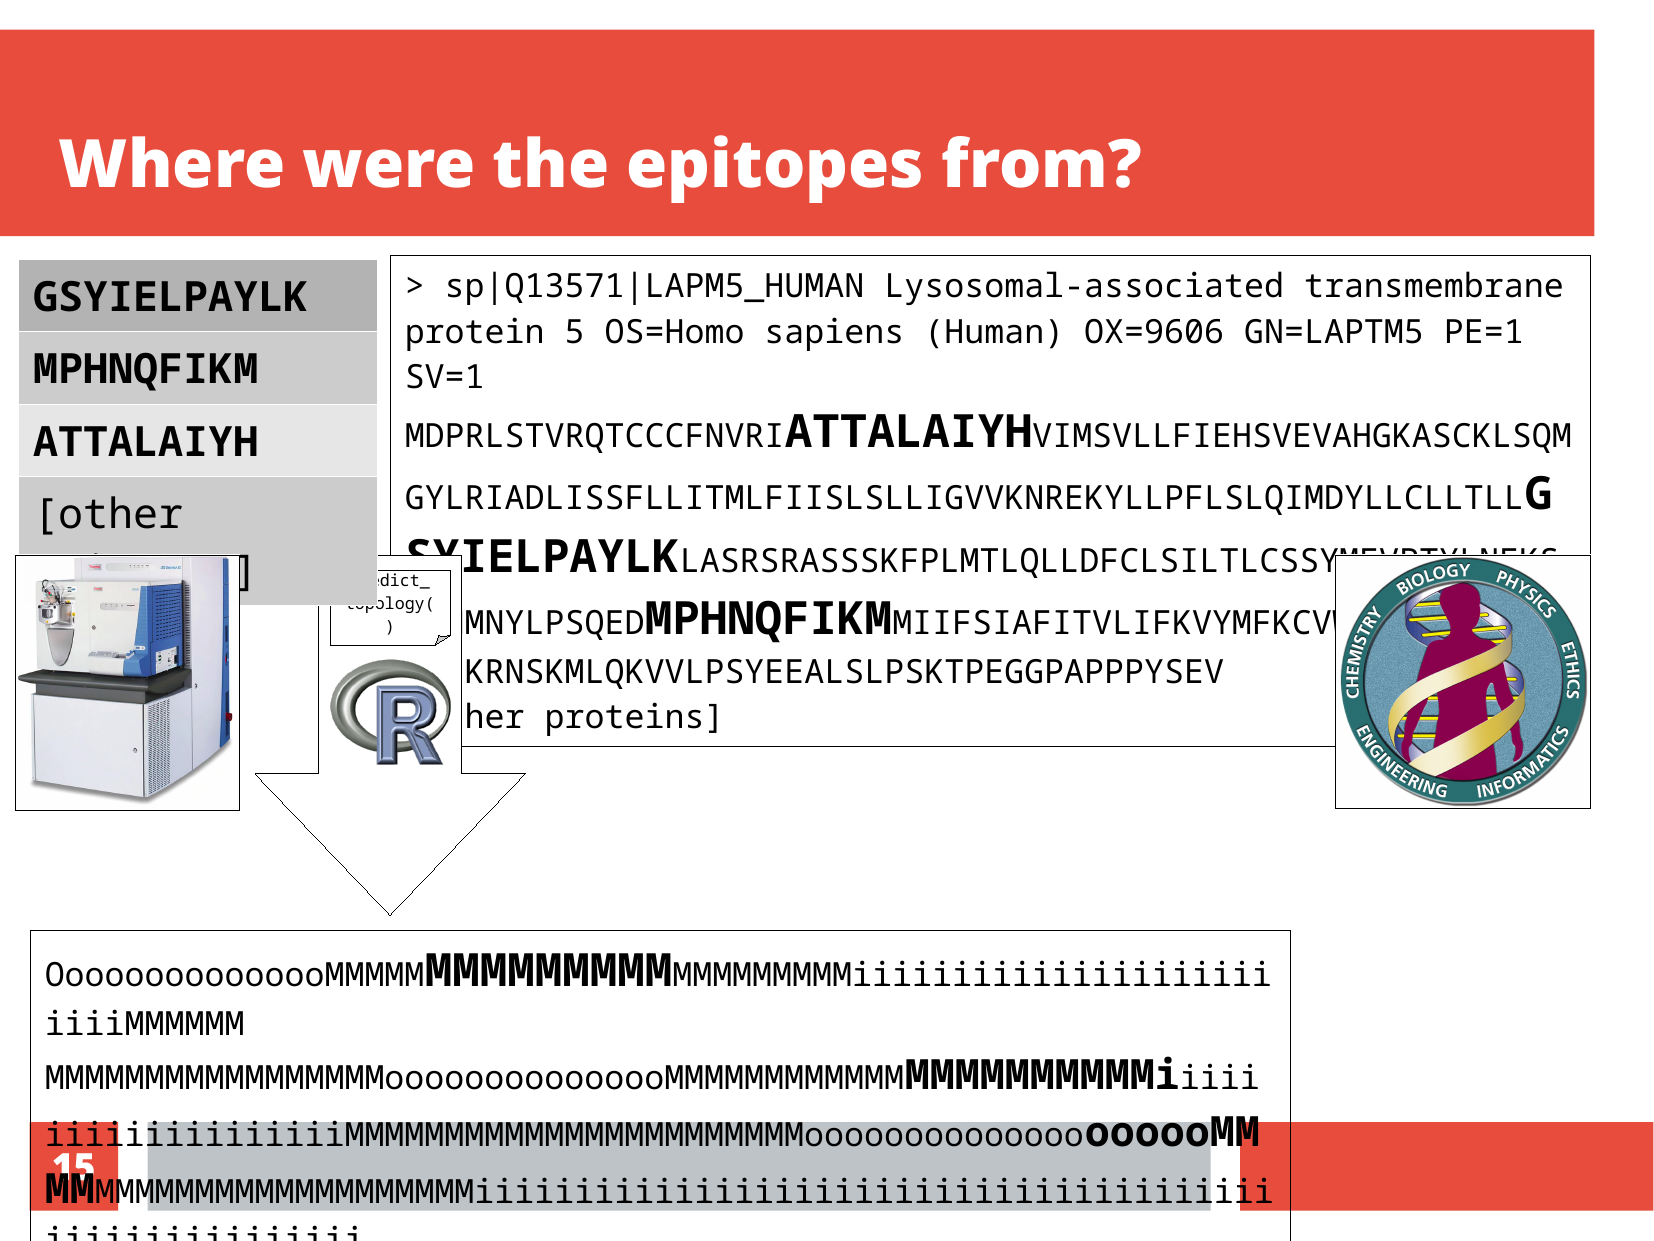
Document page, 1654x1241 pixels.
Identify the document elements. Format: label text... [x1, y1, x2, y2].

table_cell [other epitopes] [19, 477, 377, 605]
text_box OoooooooooooooMMMMMMMMMMMMMMMMMMMMMMMiiiiiiiiiiiiiiiiiiiiiiiiiMMMMMM MMMMMMMMMMMMMMMMMooooooooooooooMMMMMMMMMMMMMMMMMMMMMMiiiiiiiiiiiiiiiiiiiiMMMMMMMMMMMMMMMMMMMMMMMoooooooooooooooooooMMMMMMMMMMMMMMMMMMMMMMMiiiiiiiiiiiiiiiiiiiiiiiiiiiiiiiiiiiiiiiiiiiiiiiiiiiiiiii [30, 930, 1291, 1108]
table_cell ATTALAIYH [19, 405, 377, 476]
picture [1335, 554, 1591, 809]
table_cell MPHNQFIKM [19, 332, 377, 404]
picture [330, 659, 451, 766]
picture [15, 554, 240, 811]
text_box predict_ topology() [330, 570, 451, 646]
table_header GSYIELPAYLK [19, 260, 377, 331]
text_box [255, 555, 526, 916]
text_box > sp|Q13571|LAPM5_HUMAN Lysosomal-associated transmembrane protein 5 OS=Homo sapiens (Human) OX=9606 GN=LAPTM5 PE=1 SV=1 MDPRLSTVRQTCCCFNVRIATTALAIYHVIMSVLLFIEHSVEVAHGKASCKLSQMGYLRIADLISSFLLITMLFIISLSLLIGVVKNREKYLLPFLSLQIMDYLLCLLTLLGSYIELPAYLKLASRSRASSSKFPLMTLQLLDFCLSILTLCSSYMEVPTYLNFKSMNHMNYLPSQEDMPHNQFIKMMIIFSIAFITVLIFKVYMFKCVWRCYRLIKCMNSVEEKRNSKMLQKVVLPSYEEALSLPSKTPEGGPAPPPYSEV [other proteins] [390, 255, 1591, 541]
title Where were the epitopes from? [59, 59, 1595, 207]
